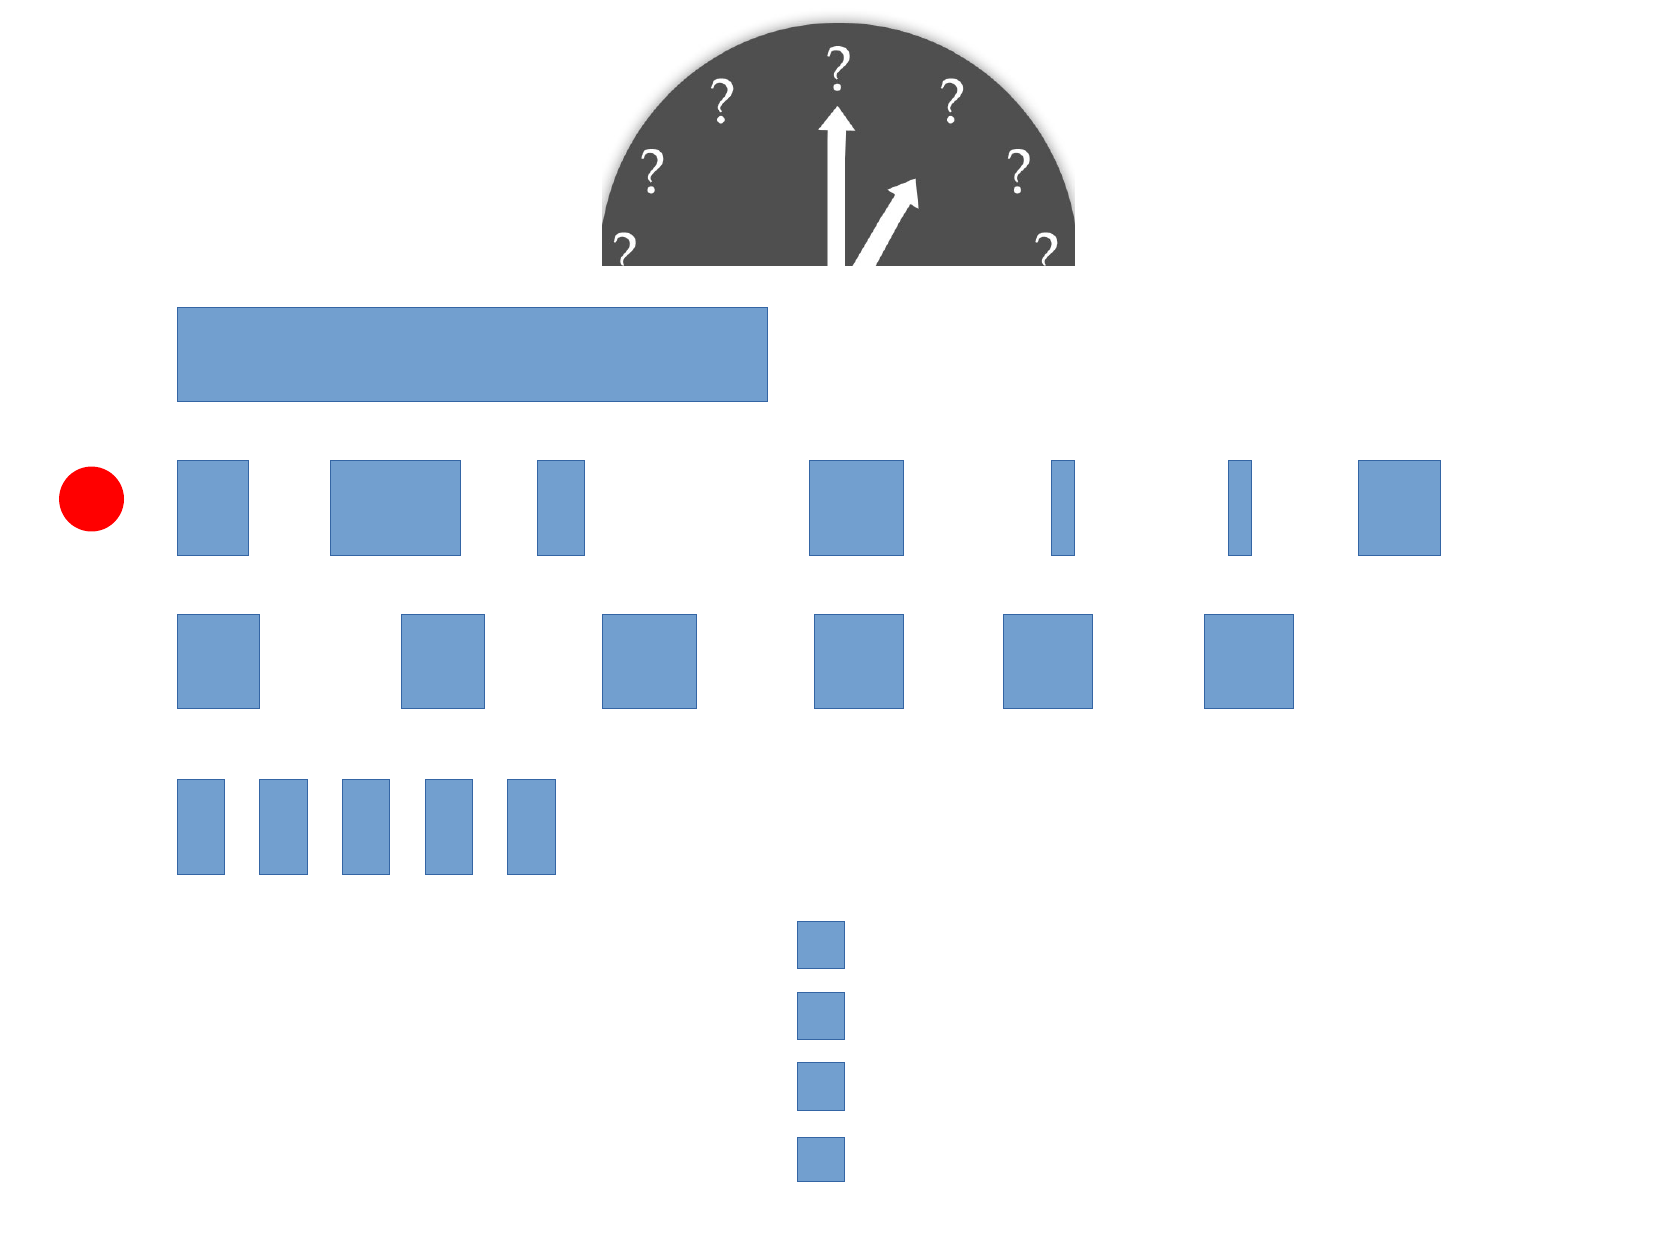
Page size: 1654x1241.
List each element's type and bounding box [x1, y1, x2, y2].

text_box [425, 779, 473, 875]
text_box [537, 460, 585, 556]
text_box [177, 460, 249, 556]
text_box [797, 992, 845, 1040]
picture [602, 8, 1075, 266]
text_box [177, 779, 225, 875]
text_box [330, 460, 461, 556]
text_box [1003, 614, 1093, 709]
text_box [177, 614, 260, 709]
text_box [797, 1137, 845, 1182]
text_box [59, 466, 125, 532]
text_box [797, 1062, 845, 1111]
text_box [401, 614, 485, 709]
text_box [507, 779, 556, 875]
text_box [809, 460, 904, 556]
text_box [1204, 614, 1294, 709]
text_box [177, 307, 768, 402]
text_box [259, 779, 308, 875]
text_box [602, 614, 697, 709]
text_box [797, 921, 845, 969]
text_box [342, 779, 390, 875]
text_box [1228, 460, 1252, 556]
text_box [1358, 460, 1441, 556]
text_box [1051, 460, 1075, 556]
text_box [814, 614, 904, 709]
